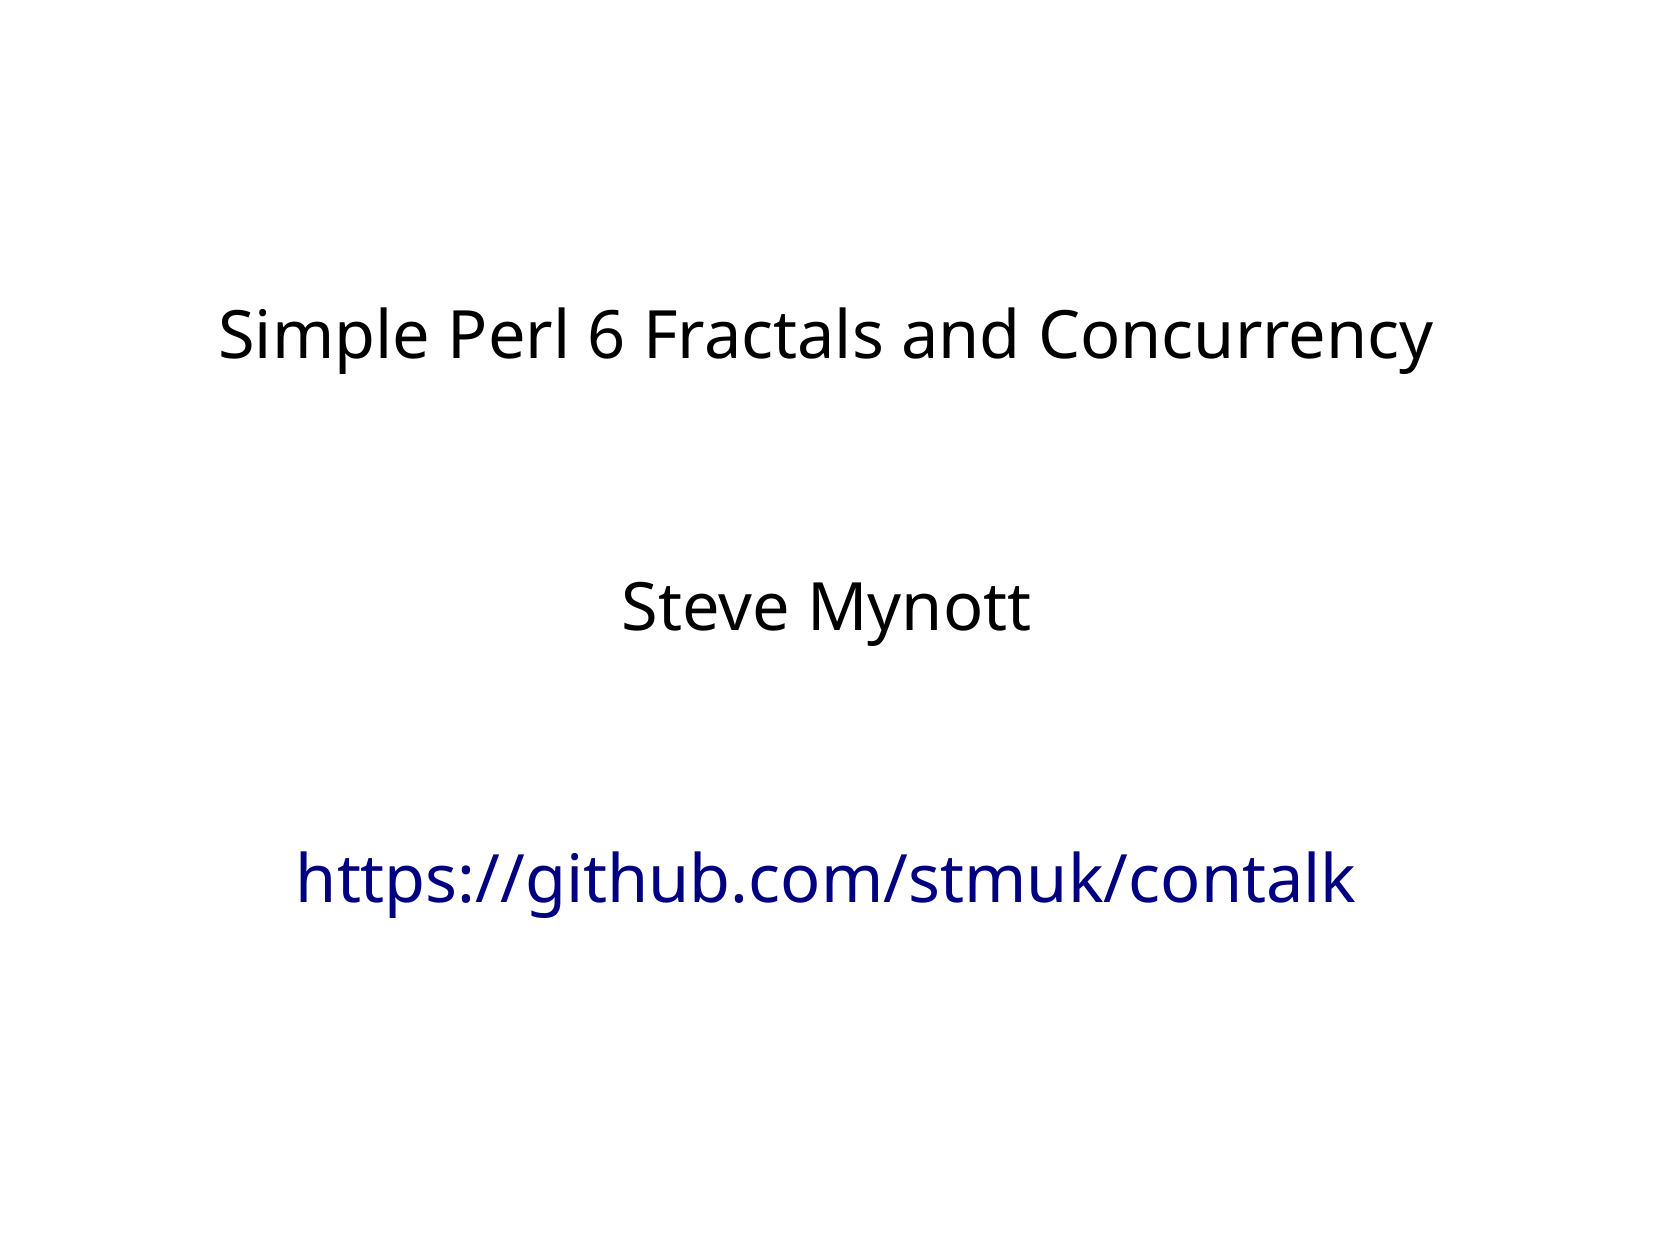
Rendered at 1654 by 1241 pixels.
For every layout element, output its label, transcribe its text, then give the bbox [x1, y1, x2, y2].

subtitle Simple Perl 6 Fractals and Concurrency Steve Mynott https://github.com/stmuk/contalk [82, 290, 1571, 1010]
